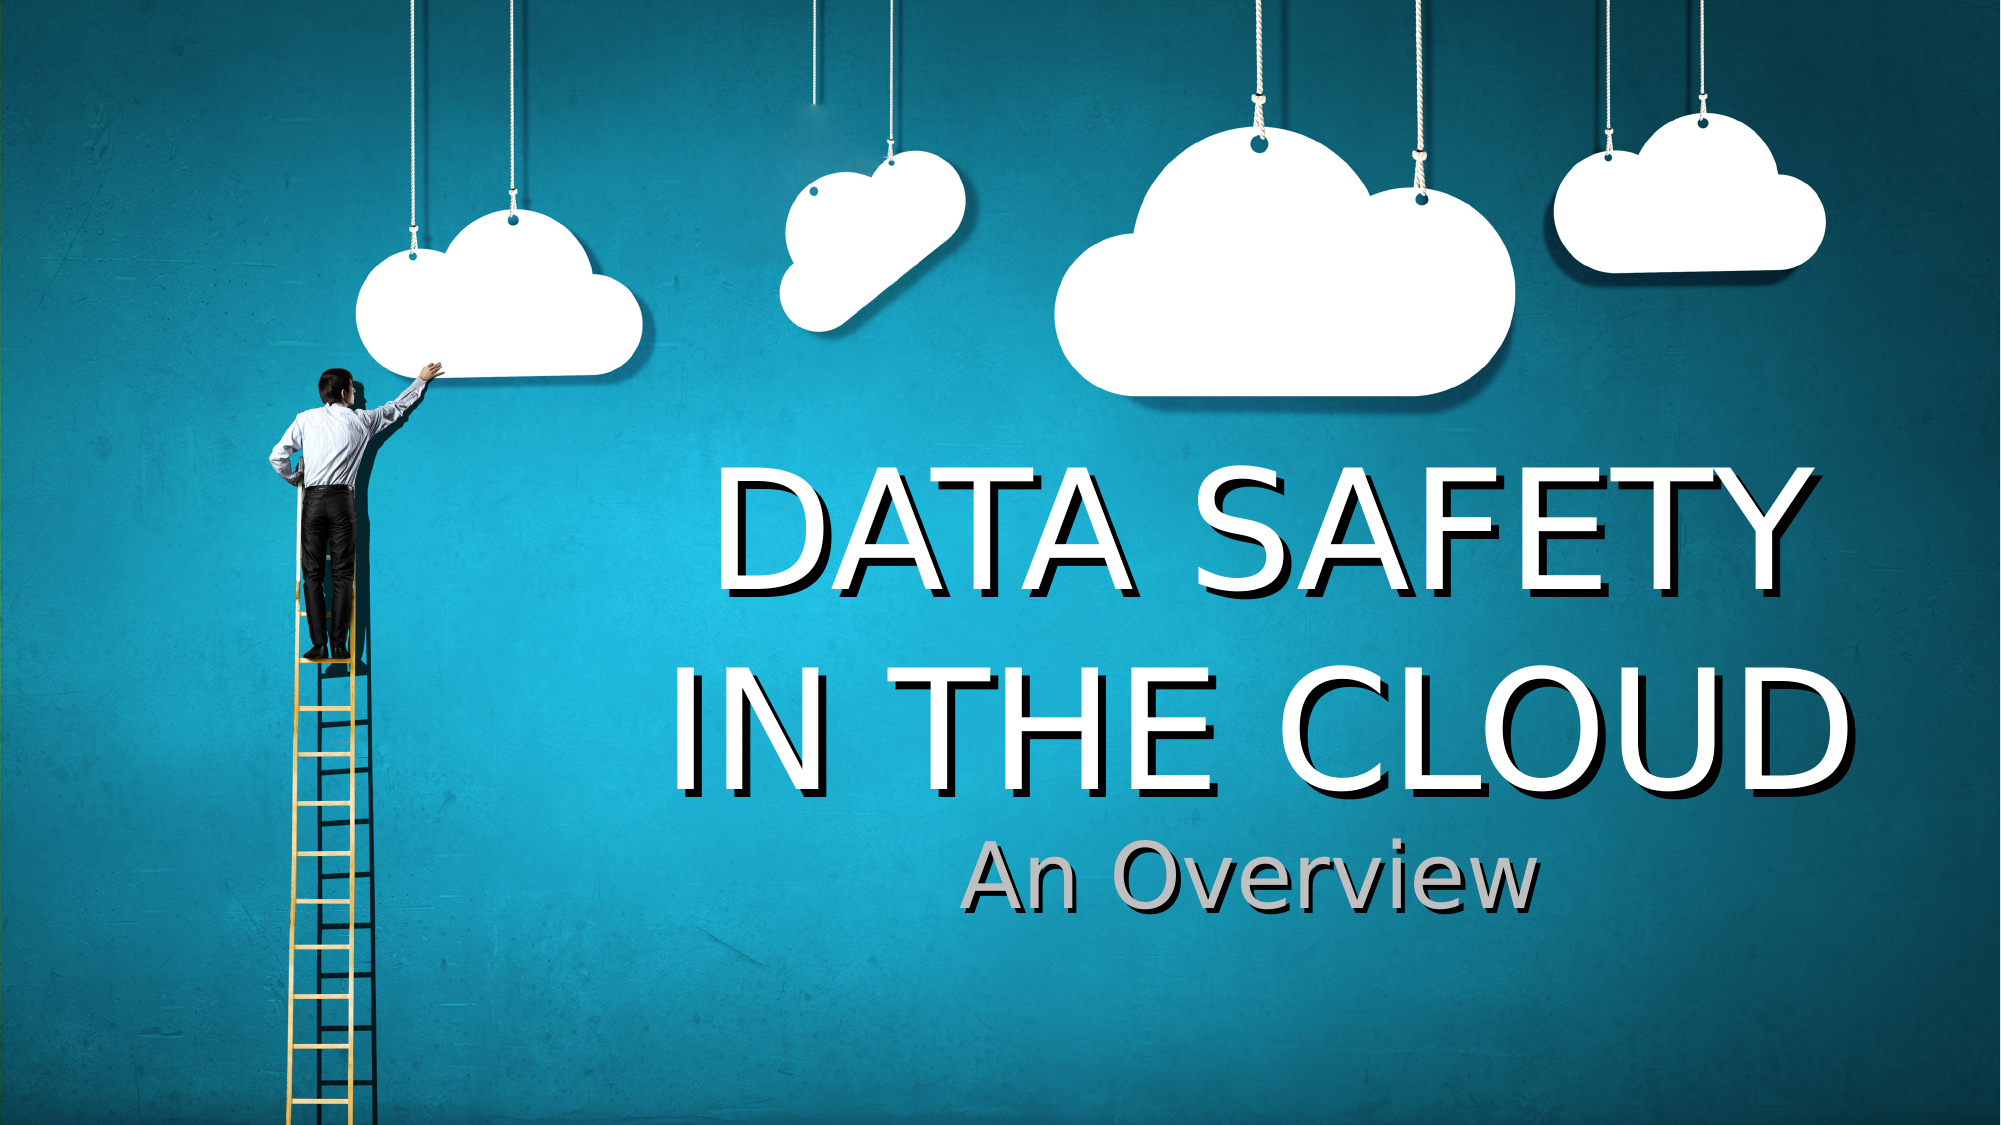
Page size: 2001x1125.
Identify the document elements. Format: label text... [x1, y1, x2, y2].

title Data Safety in the Cloud [595, 467, 1926, 831]
subtitle An Overview [944, 809, 1740, 990]
picture [0, 0, 2001, 1125]
